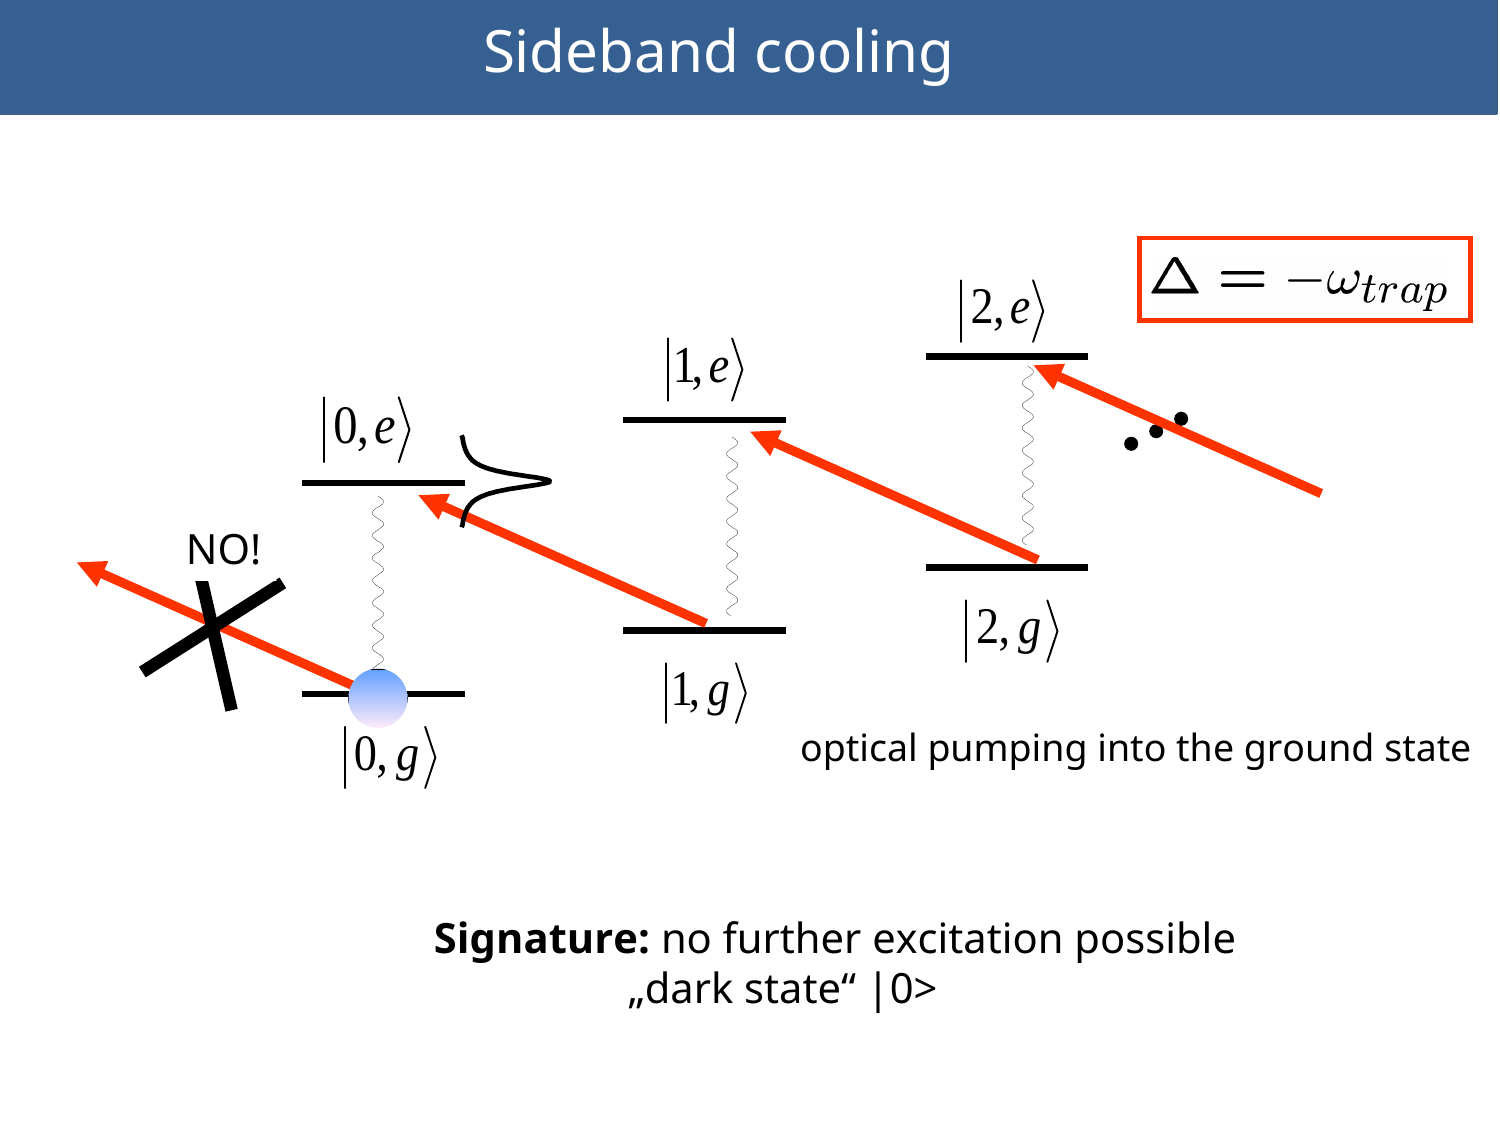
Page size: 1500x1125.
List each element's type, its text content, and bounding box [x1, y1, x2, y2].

chart [659, 326, 753, 413]
text_box Signature: no further excitation possible „dark state“ |0> [419, 904, 1252, 1021]
list Sideband cooling [156, 12, 1282, 105]
text_box NO! [171, 515, 277, 581]
text_box [1174, 412, 1188, 425]
chart [657, 651, 755, 735]
text_box [1149, 425, 1163, 438]
picture [726, 432, 739, 622]
chart [957, 588, 1070, 674]
chart [336, 714, 445, 801]
picture [372, 491, 384, 669]
picture [1151, 255, 1447, 313]
chart [952, 268, 1053, 354]
picture [1021, 361, 1034, 551]
text_box [1124, 437, 1138, 451]
chart [314, 384, 420, 475]
text_box optical pumping into the ground state [785, 716, 1488, 777]
text_box [348, 668, 408, 728]
